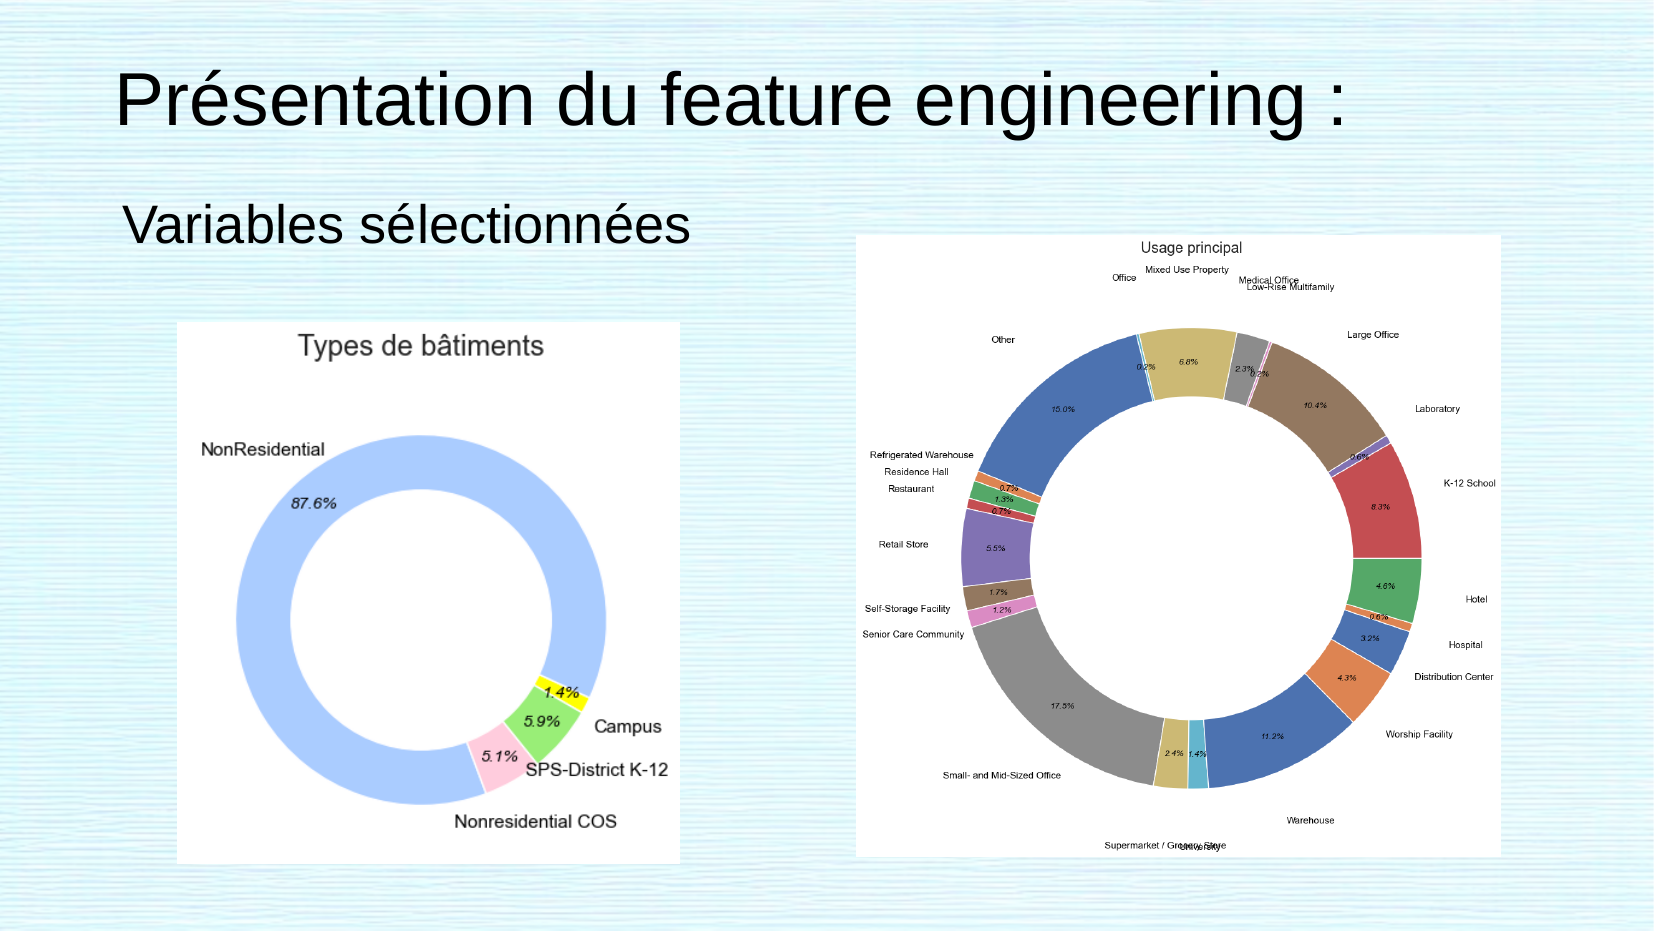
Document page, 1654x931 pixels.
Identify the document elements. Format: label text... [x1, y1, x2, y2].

picture [856, 235, 1501, 857]
title Présentation du feature engineering : [0, 21, 1477, 178]
title Variables sélectionnées [0, 147, 916, 303]
picture [177, 322, 680, 864]
